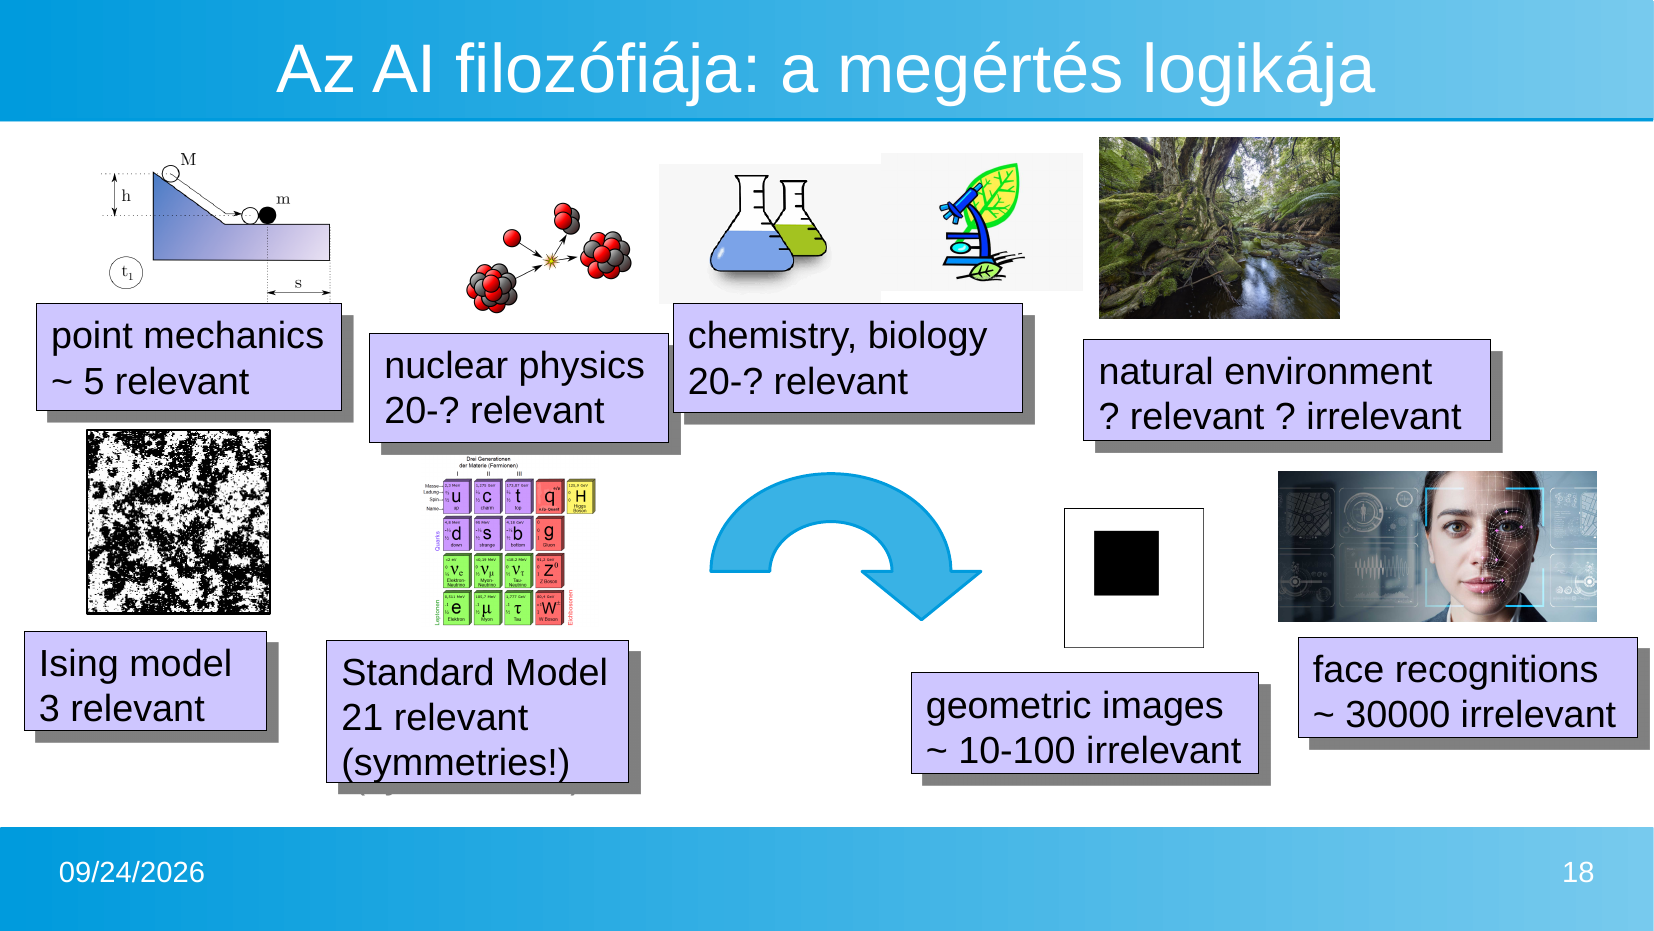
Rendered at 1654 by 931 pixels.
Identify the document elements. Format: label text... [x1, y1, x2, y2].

text_box geometric images ~ 10-100 irrelevant [911, 672, 1259, 774]
text_box face recognitions ~ 30000 irrelevant [1298, 637, 1638, 738]
text_box point mechanics ~ 5 relevant [36, 303, 342, 411]
picture [1278, 471, 1597, 622]
picture [1064, 508, 1204, 648]
text_box Standard Model 21 relevant (symmetries!) [326, 640, 629, 783]
picture [462, 198, 636, 319]
text_box natural environment ? relevant ? irrelevant [1083, 339, 1491, 441]
picture [659, 153, 1083, 304]
text_box [710, 473, 981, 620]
picture [99, 153, 331, 303]
picture [87, 431, 270, 613]
picture [1099, 137, 1340, 319]
picture [421, 455, 599, 627]
title Az AI filozófiája: a megértés logikája [59, 29, 1595, 108]
text_box nuclear physics 20-? relevant [369, 333, 669, 443]
text_box Ising model 3 relevant [24, 631, 267, 731]
text_box chemistry, biology 20-? relevant [673, 303, 1023, 413]
